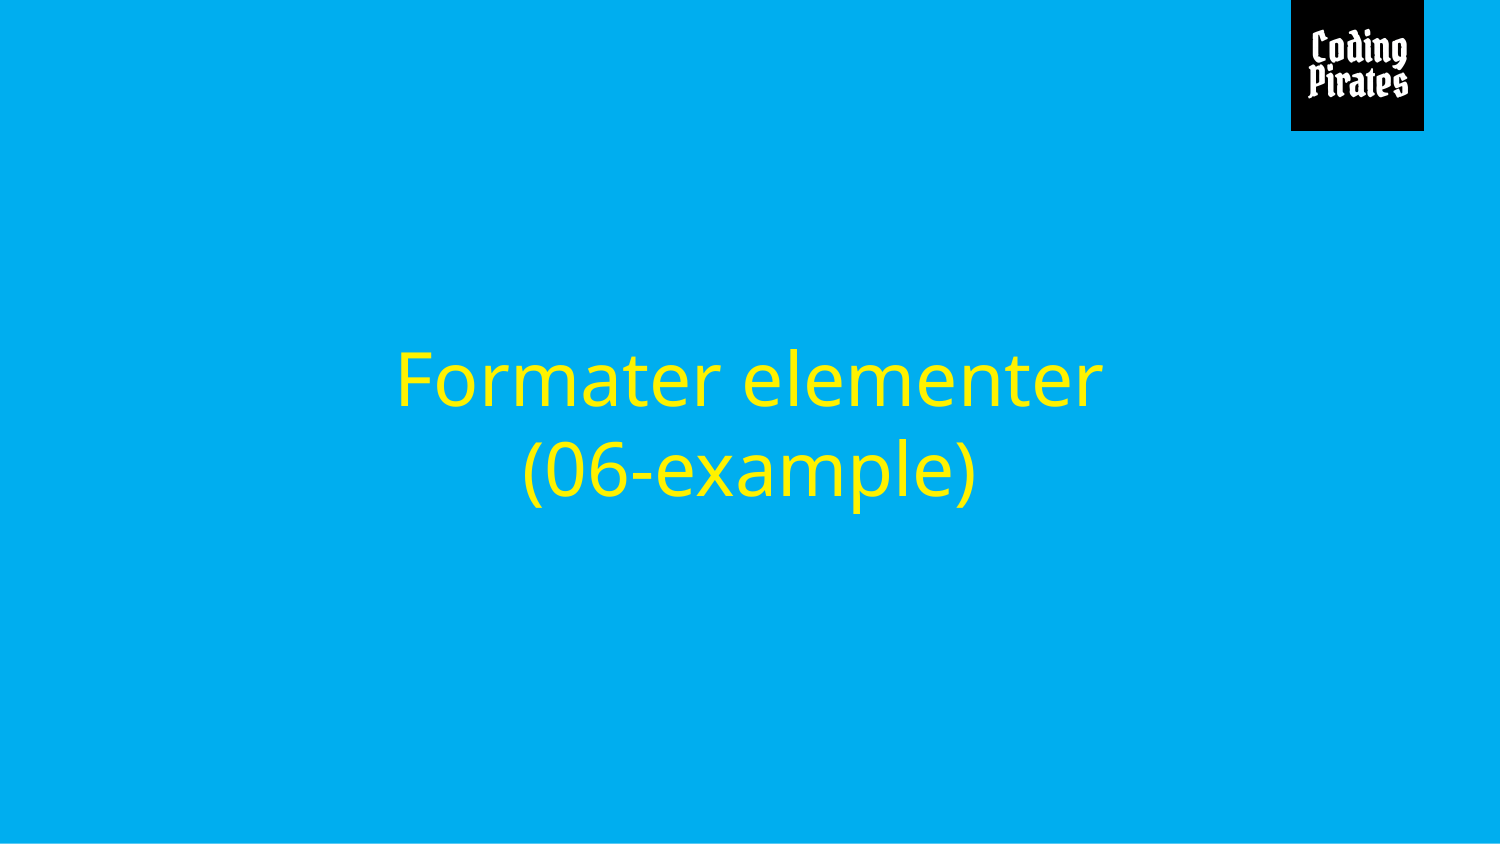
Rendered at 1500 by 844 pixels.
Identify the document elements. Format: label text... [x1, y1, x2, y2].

title Formater elementer (06-example) [51, 352, 1449, 491]
picture [1292, 0, 1423, 130]
